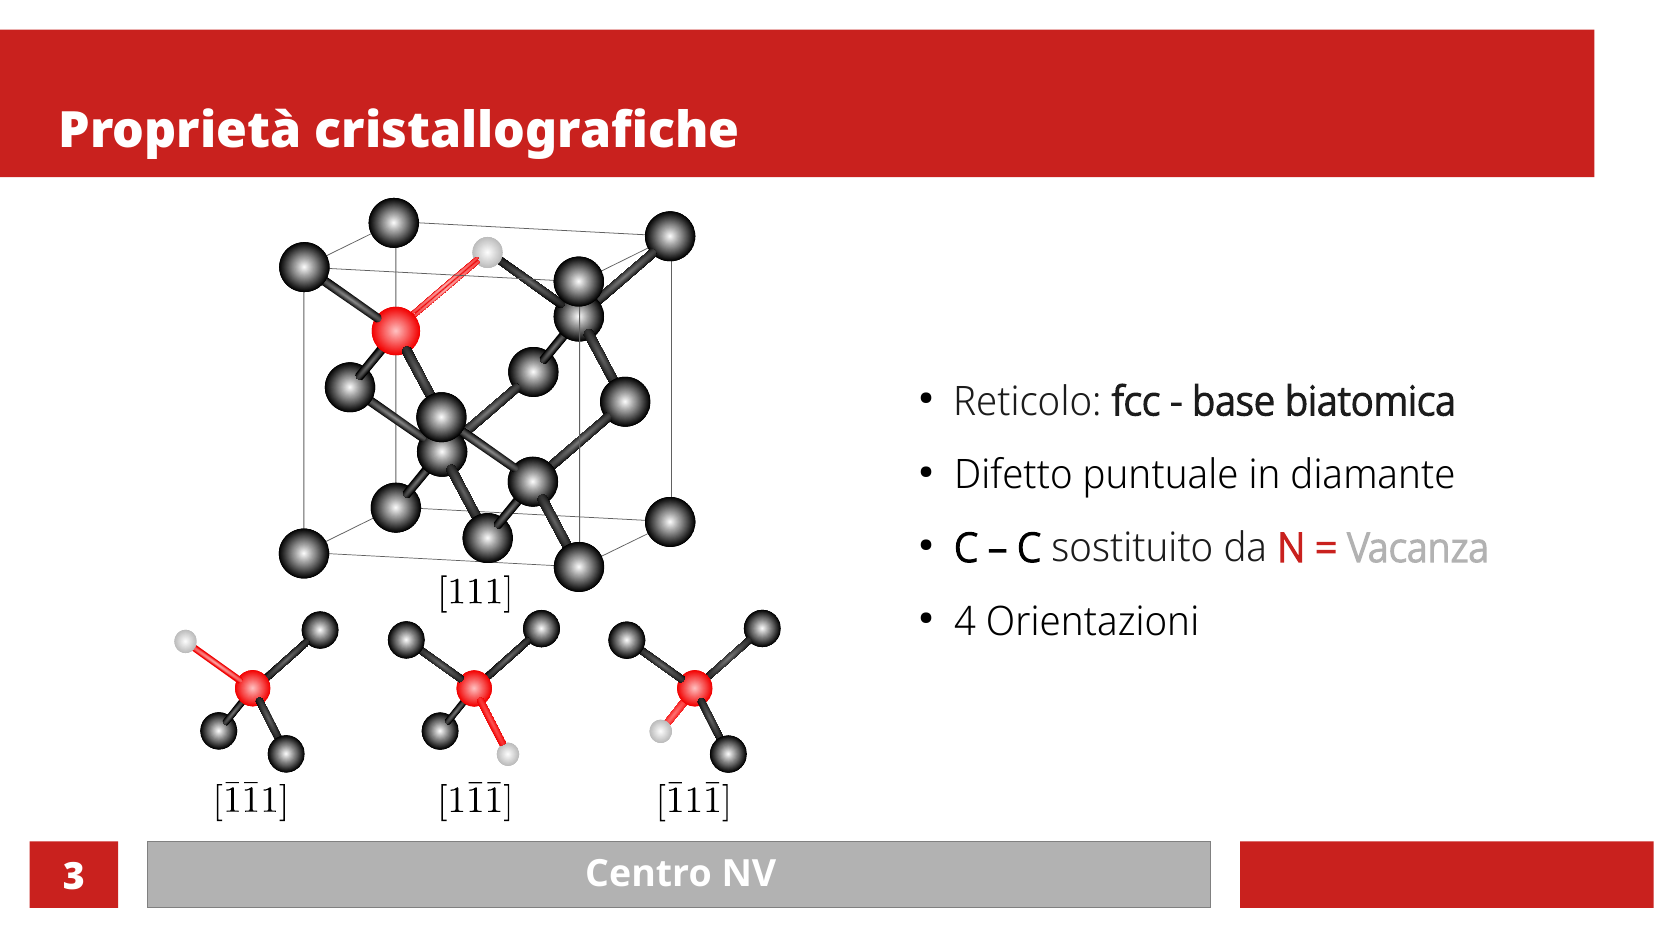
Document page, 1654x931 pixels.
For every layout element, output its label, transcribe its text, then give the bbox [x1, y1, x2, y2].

title Proprietà cristallografiche [59, 44, 1595, 163]
picture [150, 126, 826, 884]
text_box Centro NV [155, 838, 1206, 905]
list Reticolo: fcc - base biatomica Difetto puntuale in diamante C – C sostituito da N = Vacanza 4 Orientazioni [918, 221, 1654, 798]
